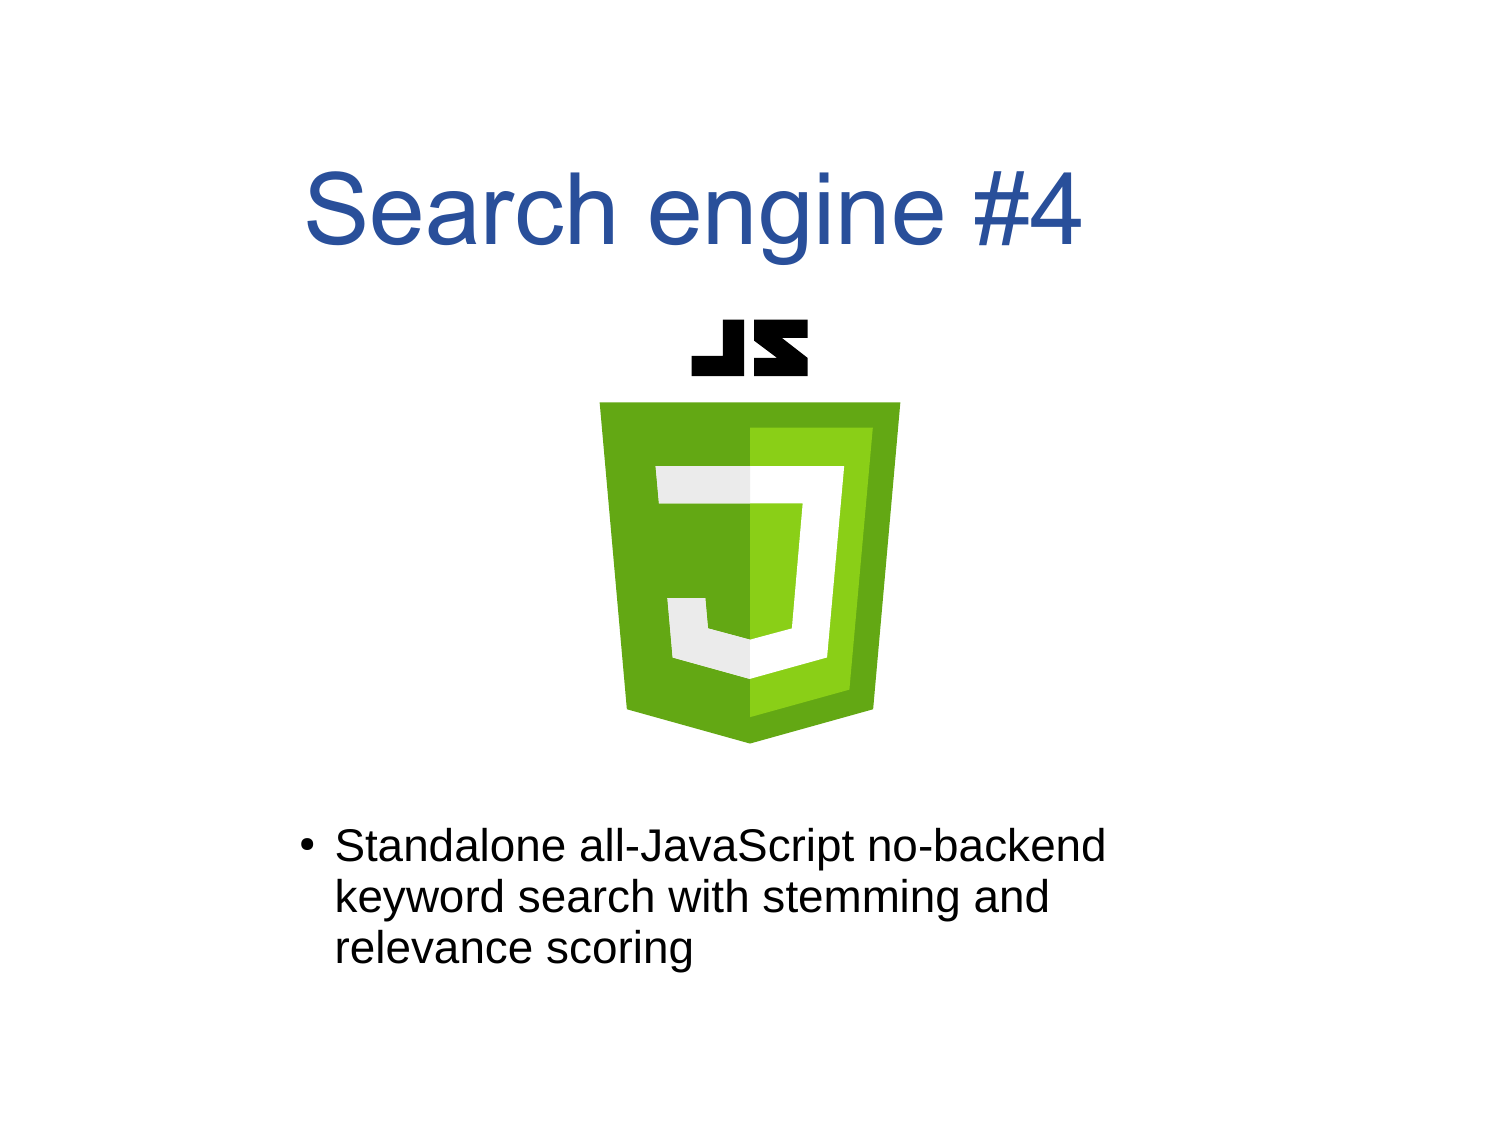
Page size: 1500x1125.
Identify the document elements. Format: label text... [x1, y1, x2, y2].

text_box Standalone all-JavaScript no-backend keyword search with stemming and relevance scoring [284, 812, 1216, 957]
title Search engine #4 [181, 115, 1209, 304]
picture [599, 319, 901, 745]
